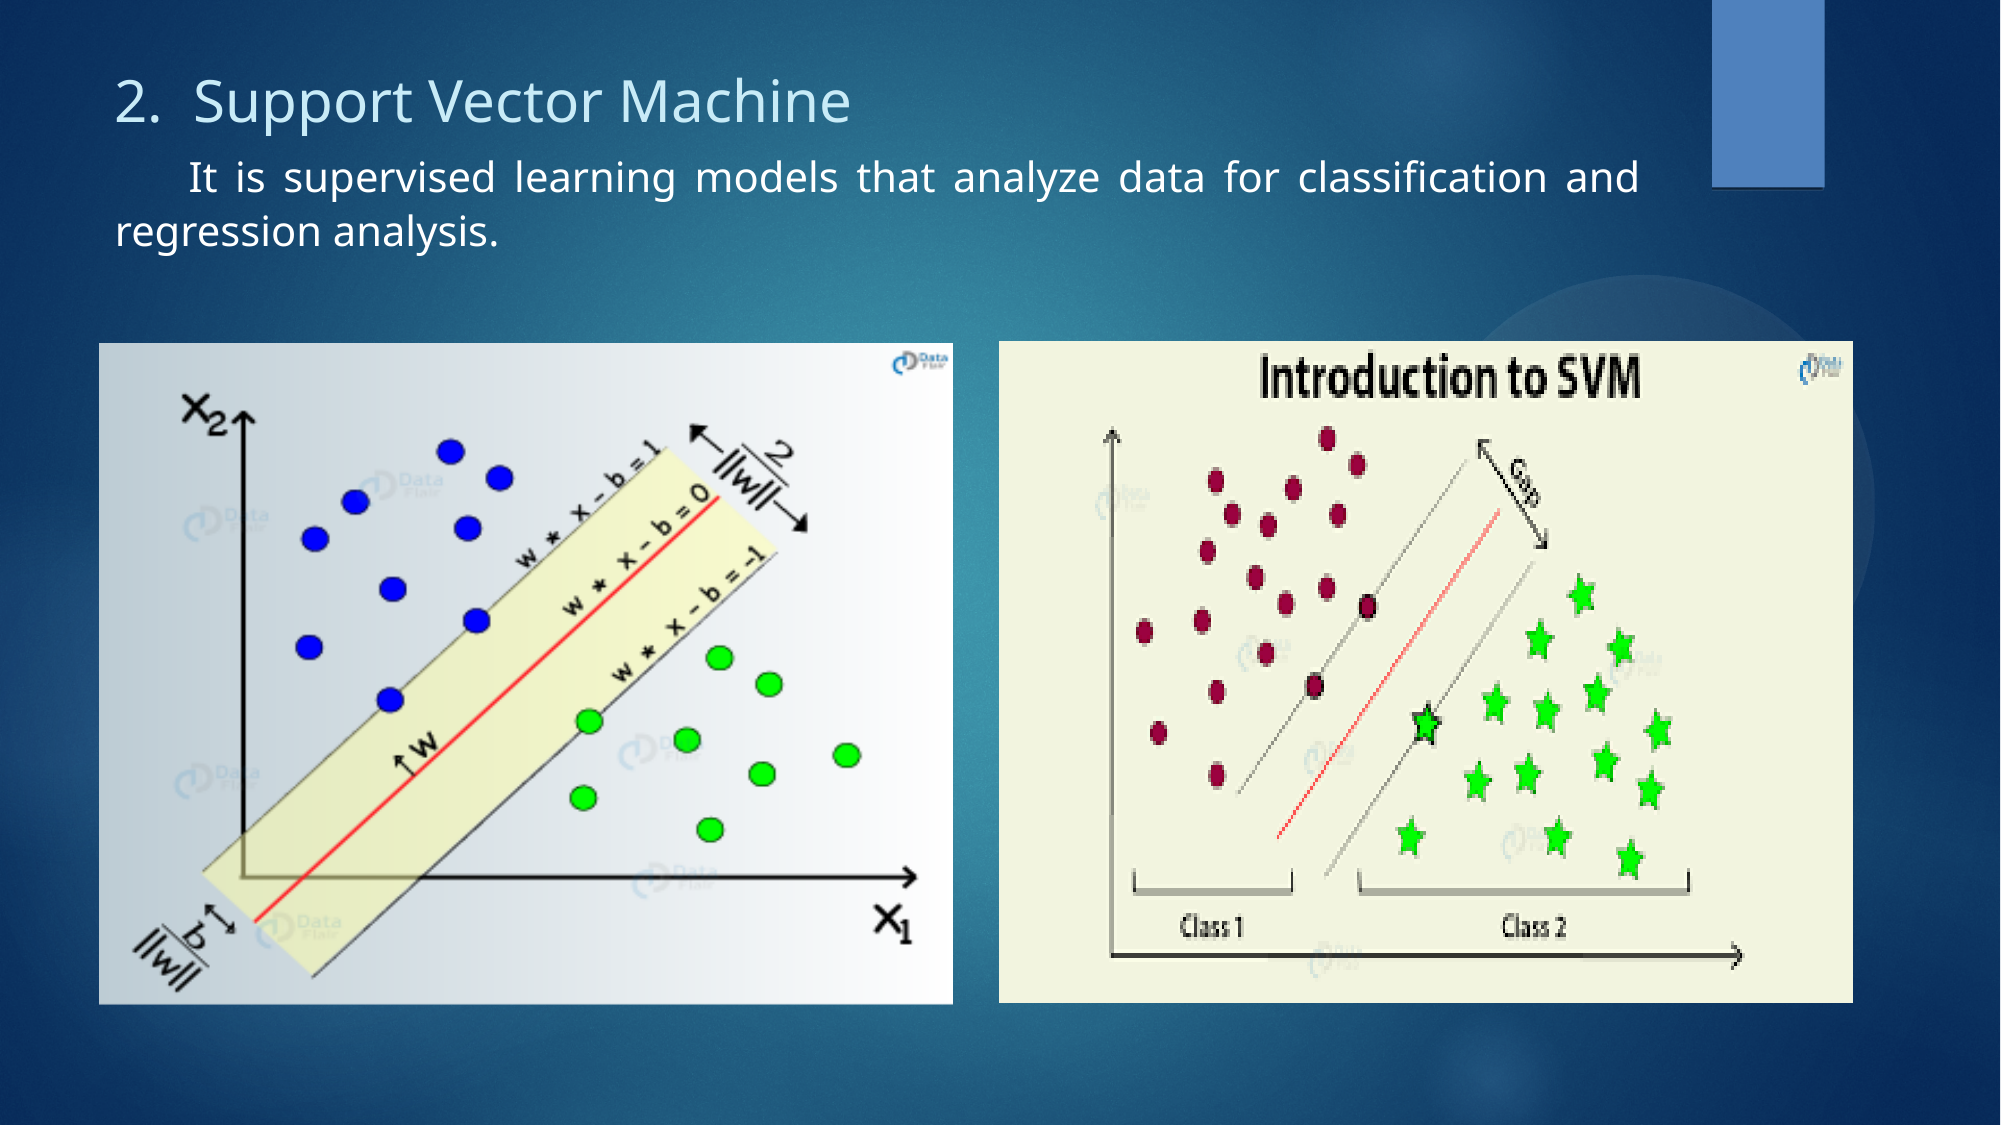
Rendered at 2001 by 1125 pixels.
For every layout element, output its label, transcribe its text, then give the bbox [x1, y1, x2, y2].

text_box 2. Support Vector Machine It is supervised learning models that analyze data for classification and regression analysis. [99, 57, 1681, 263]
picture [0, 0, 2001, 1125]
